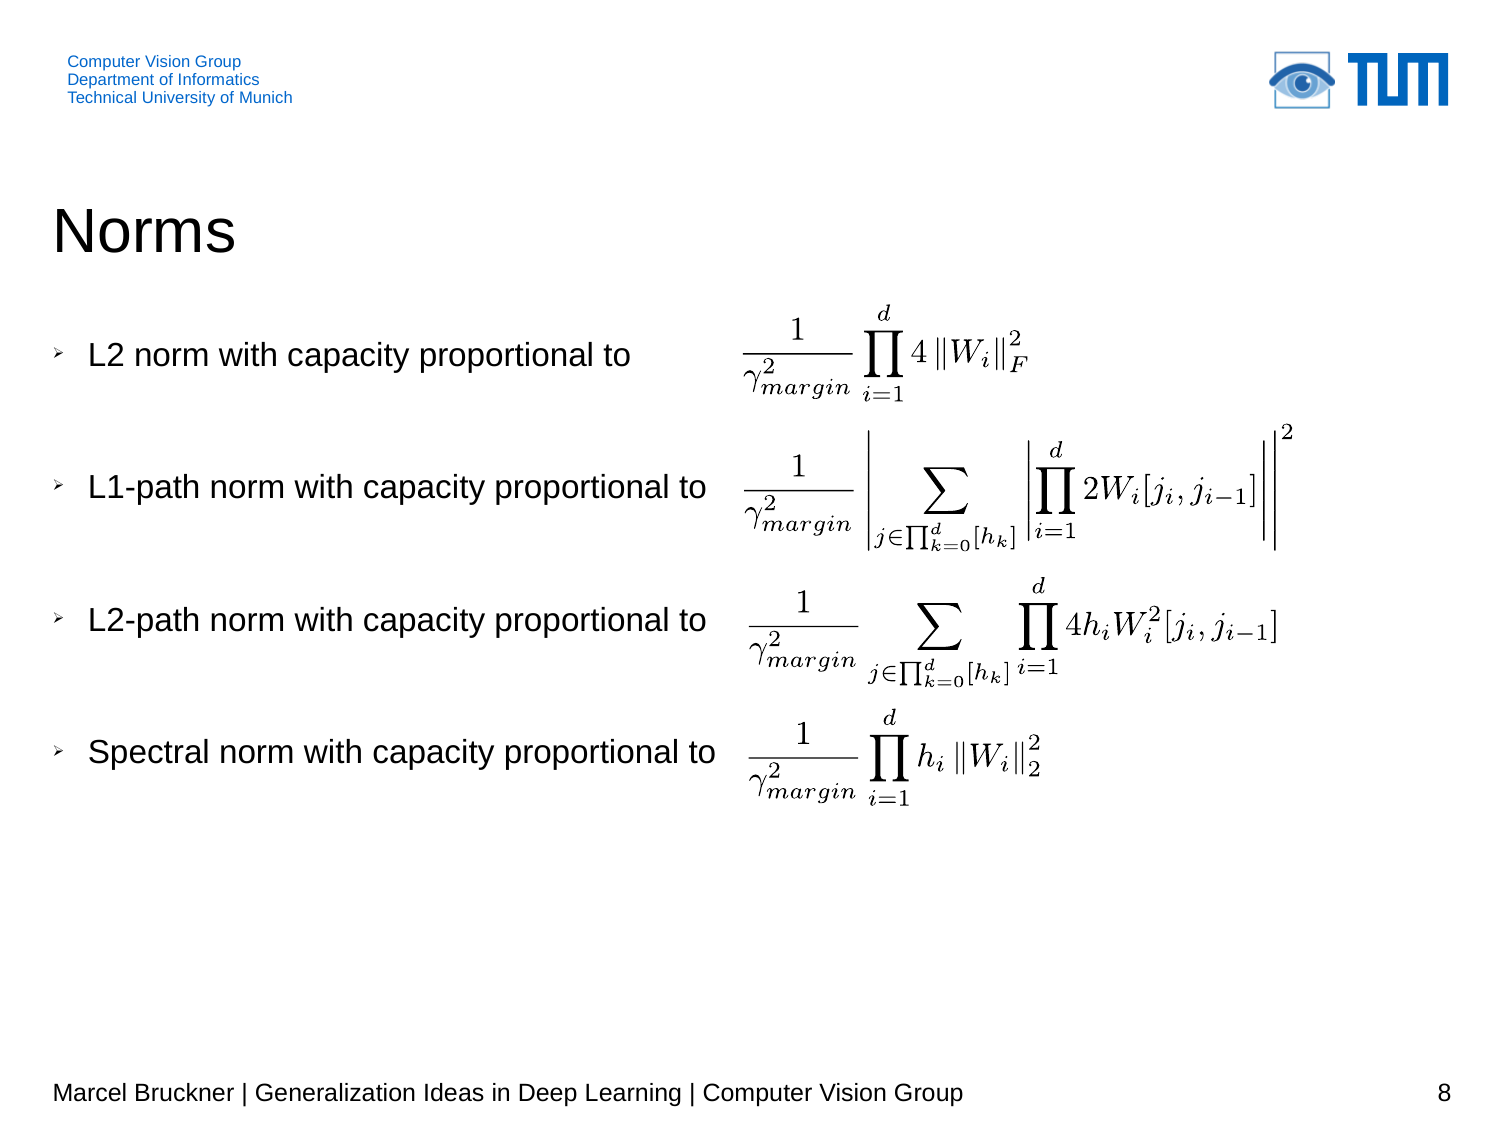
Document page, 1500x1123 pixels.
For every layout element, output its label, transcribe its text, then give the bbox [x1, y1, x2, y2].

title Norms [52, 195, 1453, 266]
text_box [744, 304, 1026, 330]
text_box [749, 772, 1040, 806]
list L2 norm with capacity proportional to L1-path norm with capacity proportional to L2-path norm with capacity proportional to Spectral norm with capacity proportional to [52, 330, 1453, 772]
picture [1269, 47, 1335, 113]
